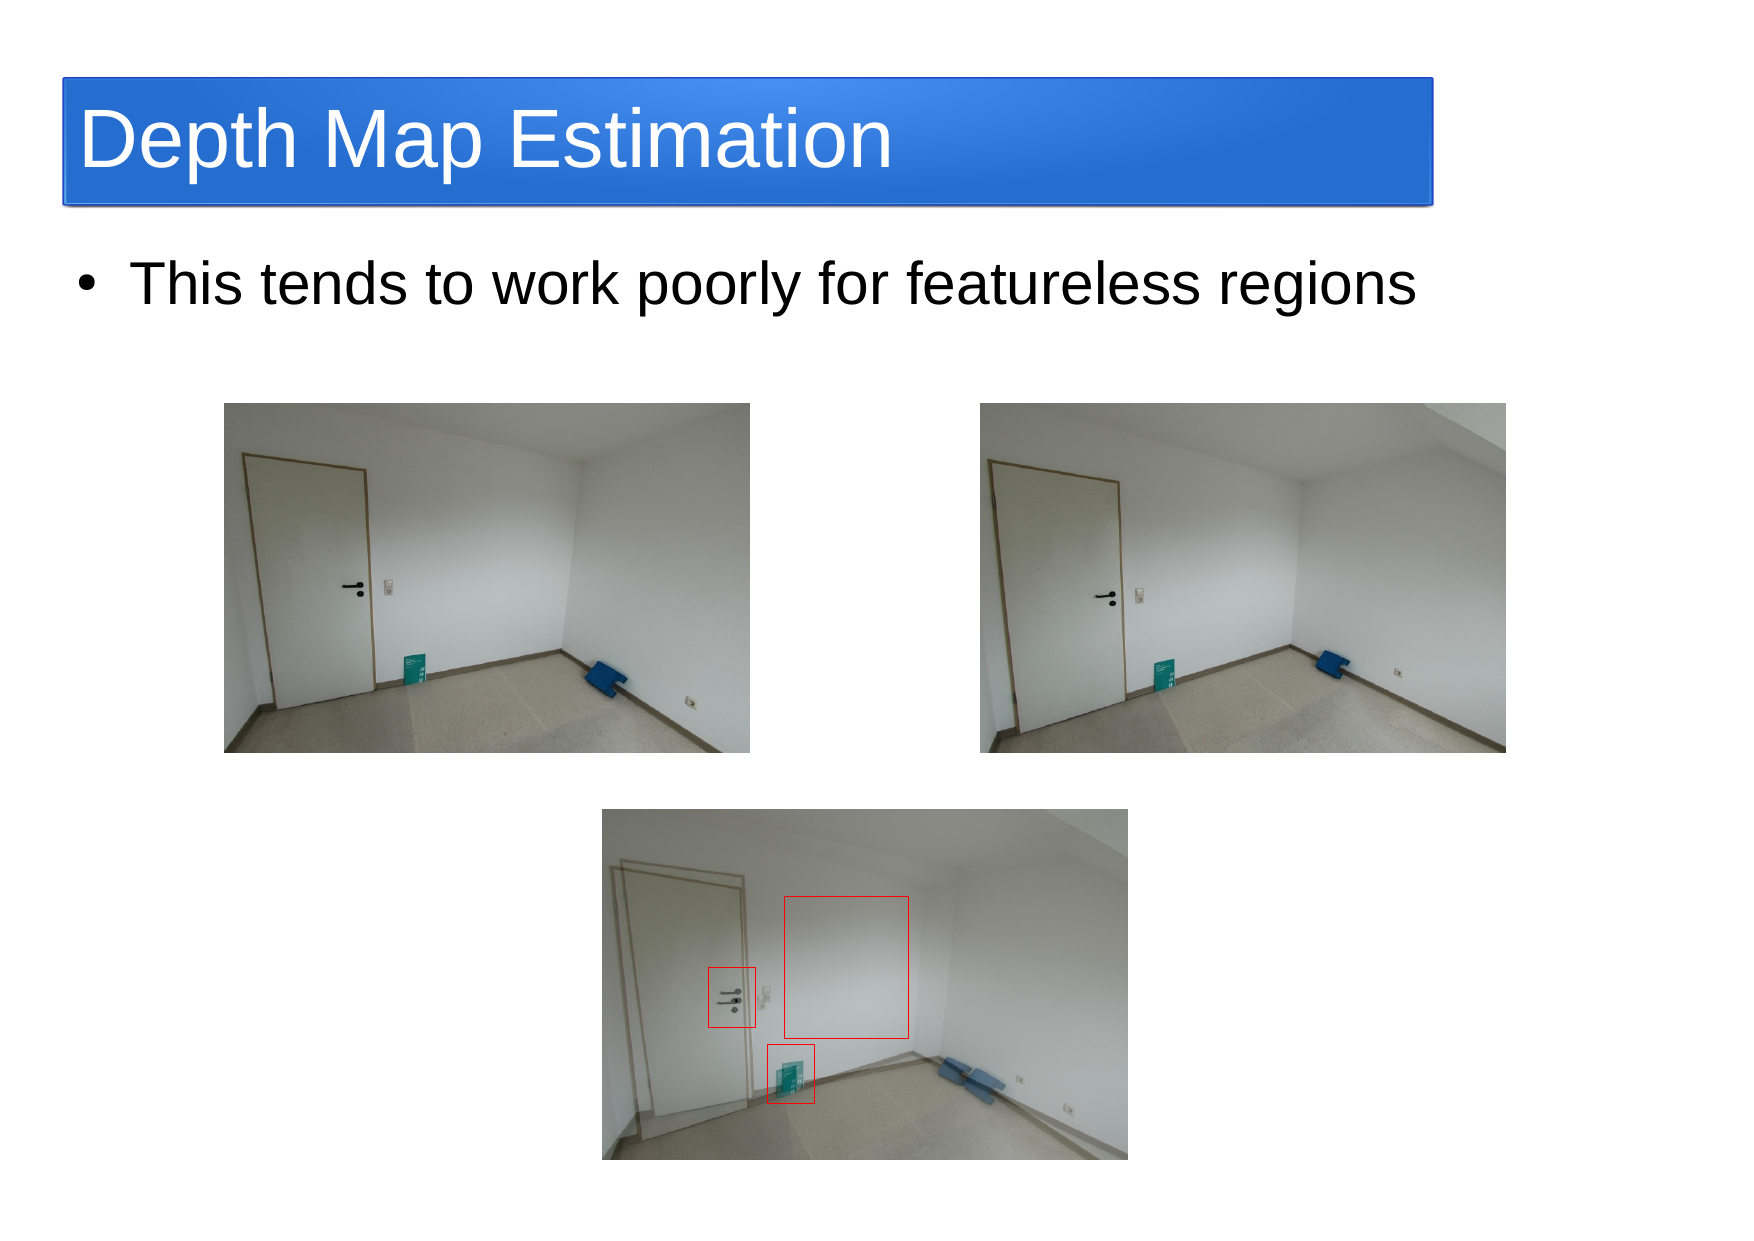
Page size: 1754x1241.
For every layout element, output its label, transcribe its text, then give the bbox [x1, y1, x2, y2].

title Depth Map Estimation [78, 80, 1429, 198]
picture [602, 809, 1128, 1160]
list This tends to work poorly for featureless regions [58, 249, 1696, 354]
picture [58, 77, 1439, 209]
picture [980, 403, 1506, 753]
picture [224, 403, 750, 753]
